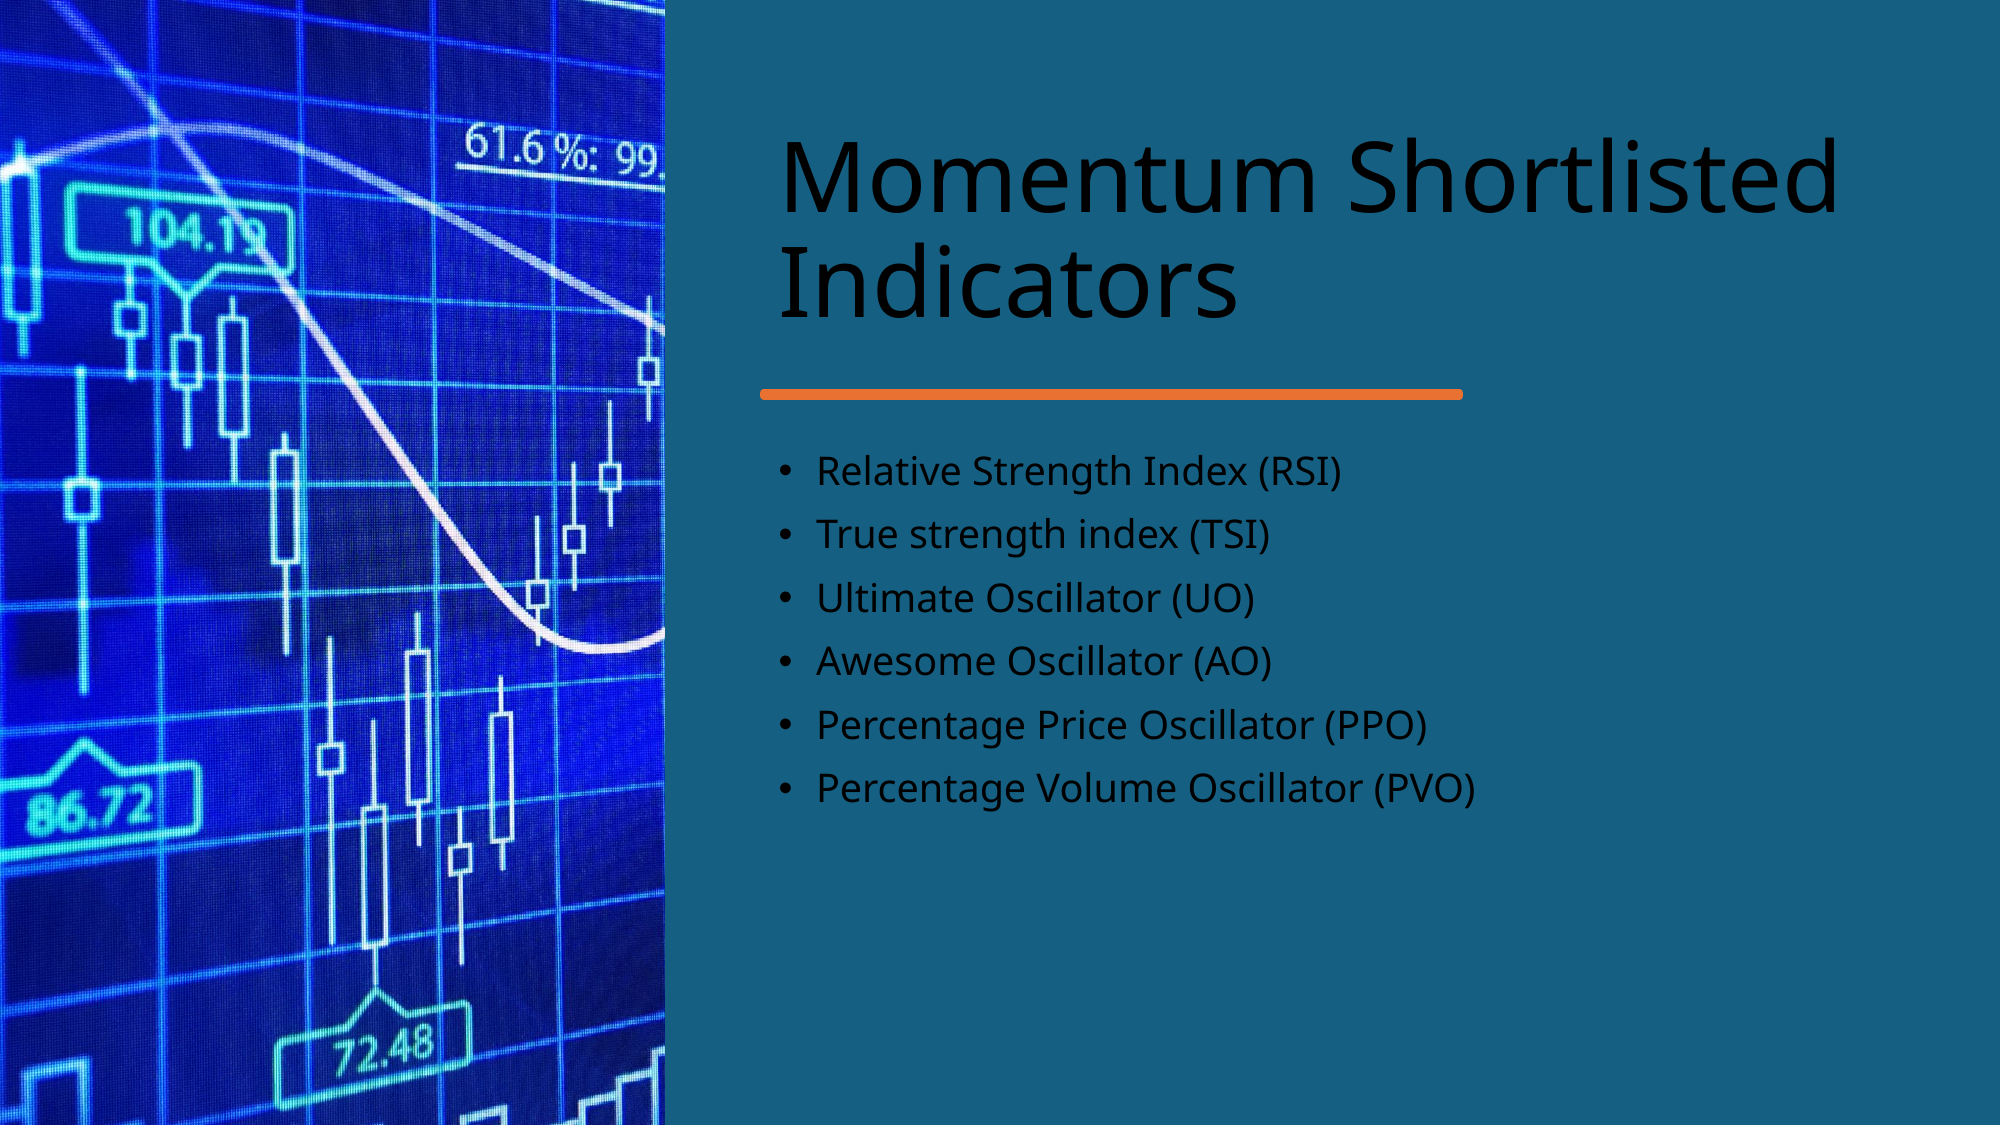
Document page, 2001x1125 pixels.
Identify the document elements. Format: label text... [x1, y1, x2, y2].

text_box [665, 0, 2000, 1125]
picture [0, 0, 665, 1125]
list Relative Strength Index (RSI) True strength index (TSI) Ultimate Oscillator (UO) Awesome Oscillator (AO) Percentage Price Oscillator (PPO) Percentage Volume Oscillator (PVO) [763, 443, 1895, 1016]
title Momentum Shortlisted Indicators [763, 53, 1895, 347]
